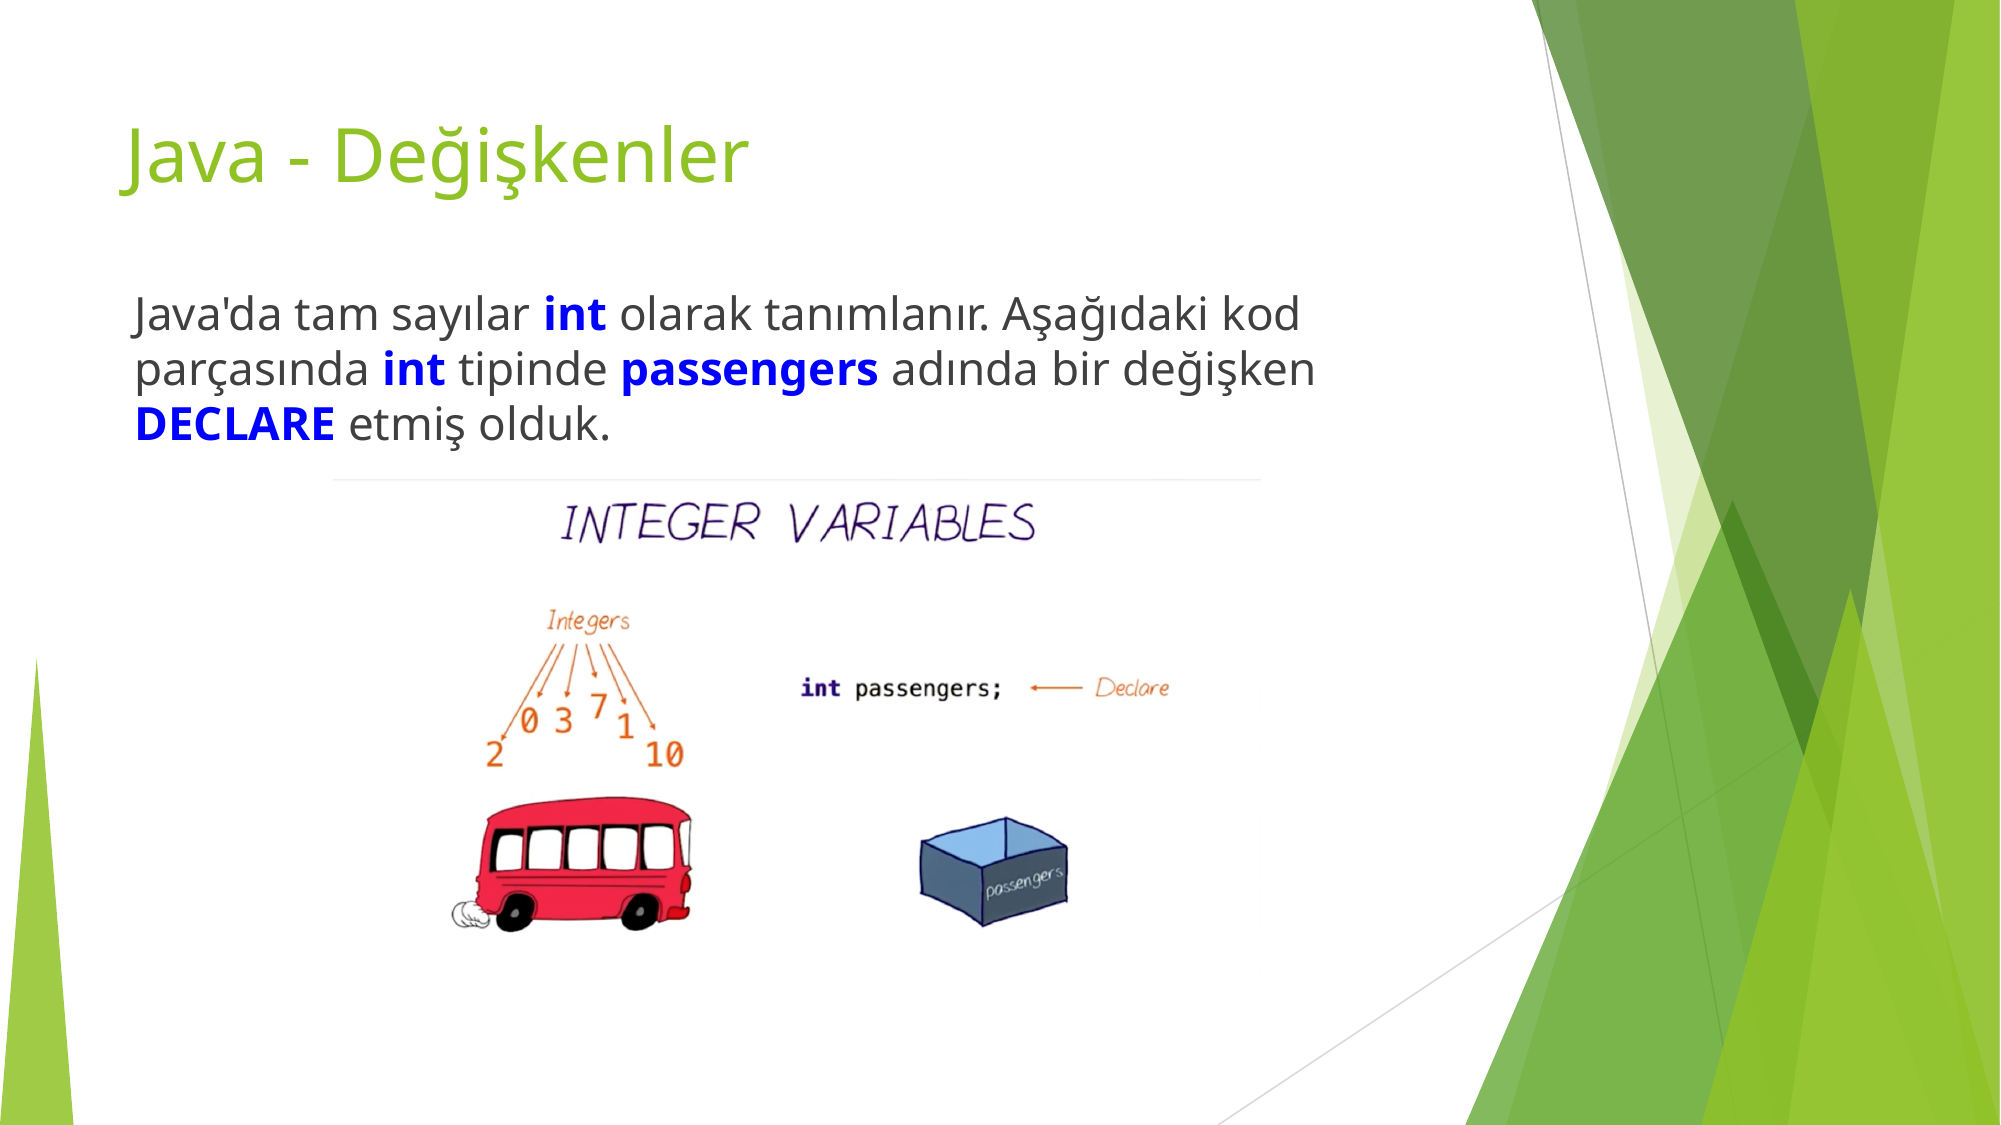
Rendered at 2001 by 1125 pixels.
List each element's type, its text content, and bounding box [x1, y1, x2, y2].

title Java - Değişkenler [111, 99, 1522, 317]
list Java'da tam sayılar int olarak tanımlanır. Aşağıdaki kod parçasında int tipinde passengers adında bir değişken DECLARE etmiş olduk. [120, 277, 1531, 436]
picture [333, 479, 1261, 991]
